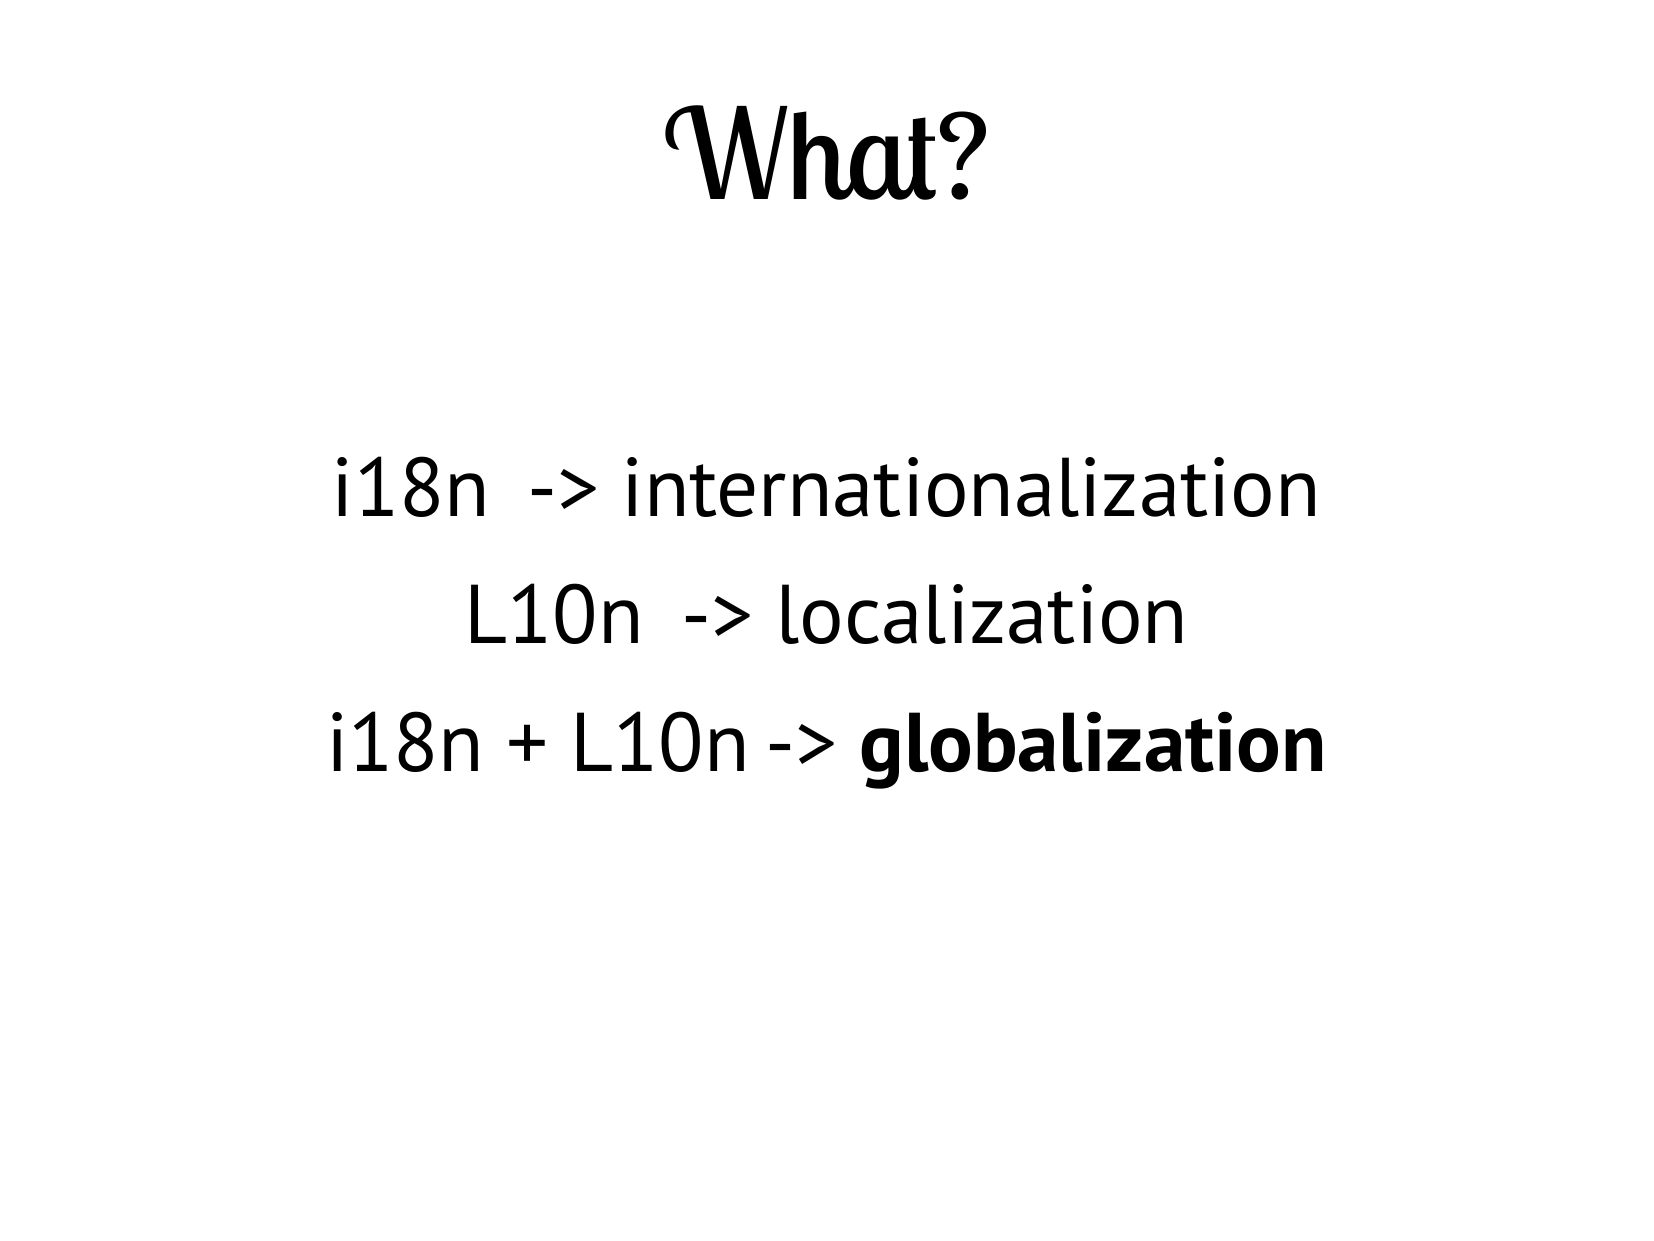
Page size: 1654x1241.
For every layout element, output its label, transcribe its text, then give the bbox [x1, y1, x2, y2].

title What? [82, 49, 1571, 257]
list i18n -> internationalization L10n -> localization i18n + L10n -> globalization [82, 290, 1571, 1010]
